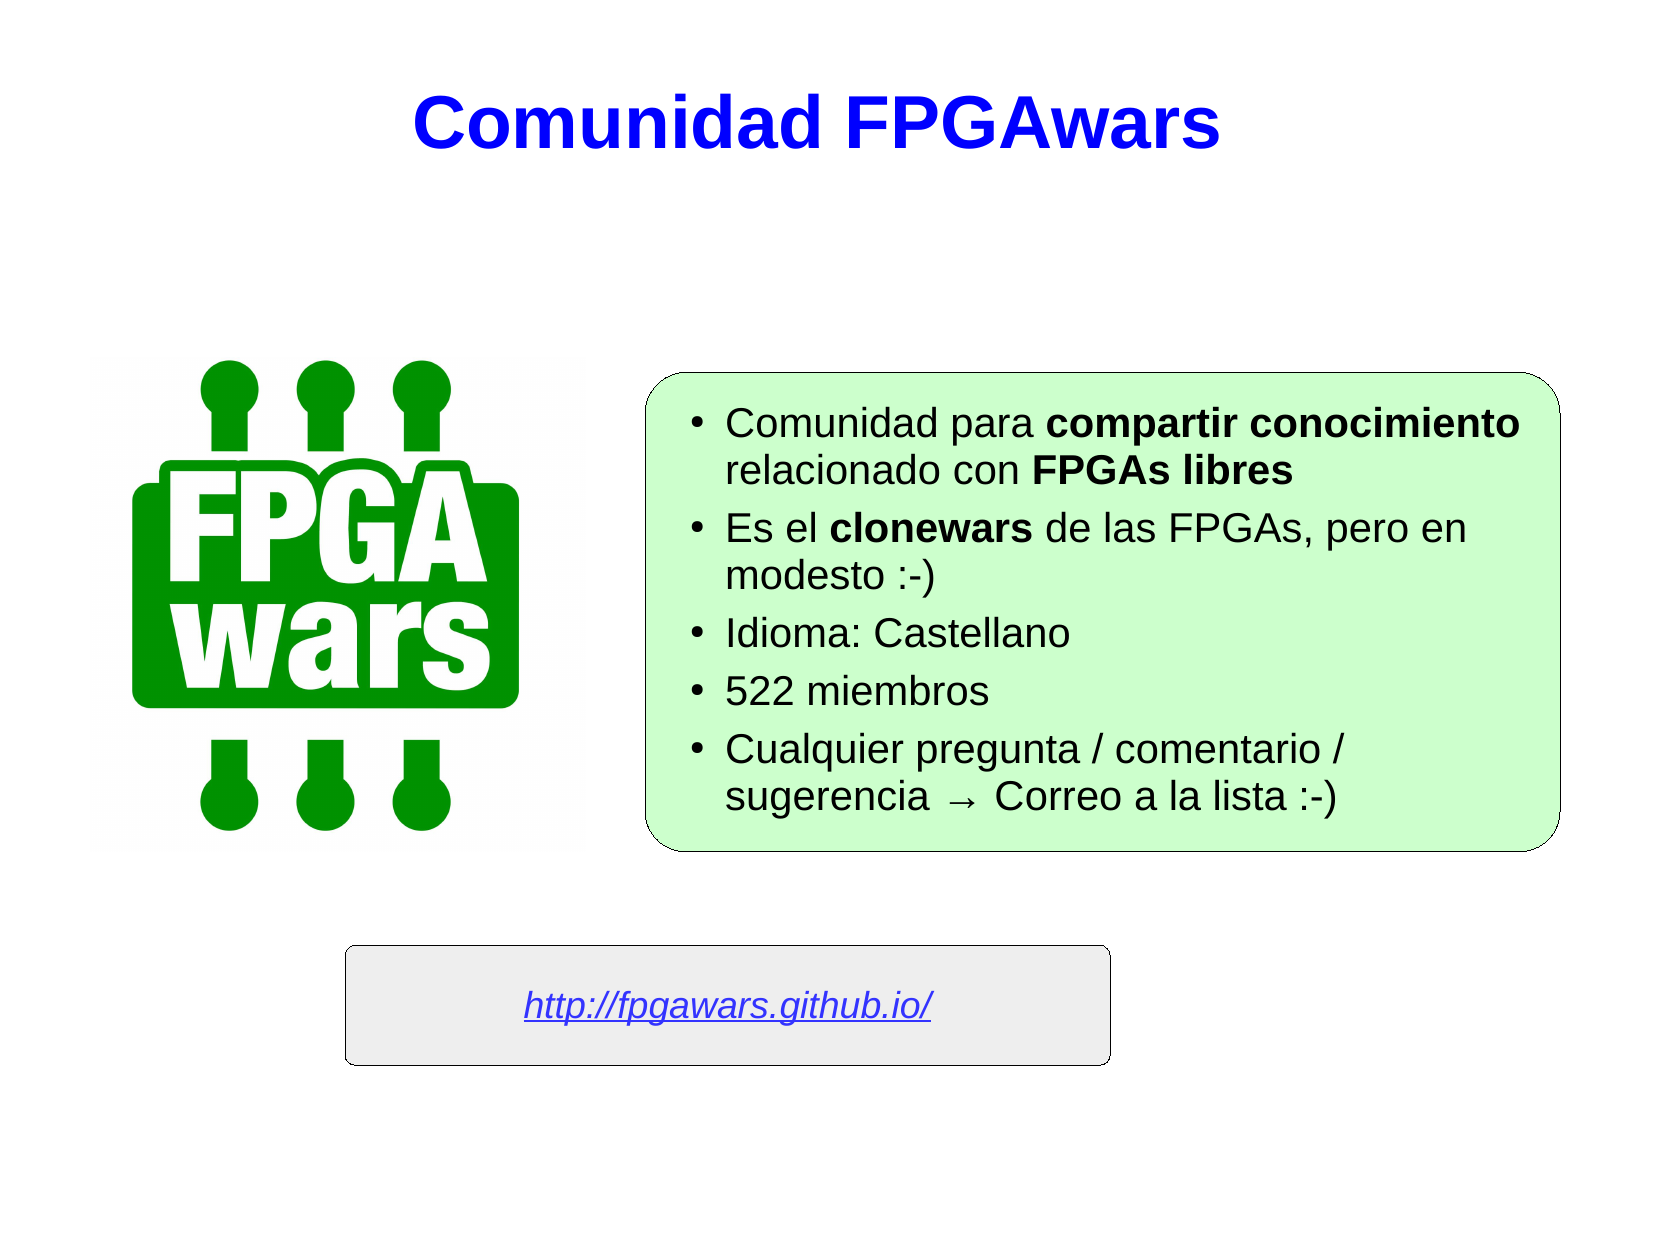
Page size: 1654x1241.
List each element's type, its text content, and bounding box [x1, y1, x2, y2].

text_box Comunidad FPGAwars [90, 73, 1546, 257]
text_box [645, 372, 1555, 851]
picture [90, 357, 586, 852]
text_box Comunidad para compartir conocimiento relacionado con FPGAs libres Es el clonewars de las FPGAs, pero en modesto :-) Idioma: Castellano 522 miembros Cualquier pregunta / comentario / sugerencia → Correo a la lista :-) [675, 392, 1561, 886]
text_box http://fpgawars.github.io/ [345, 945, 1111, 1066]
